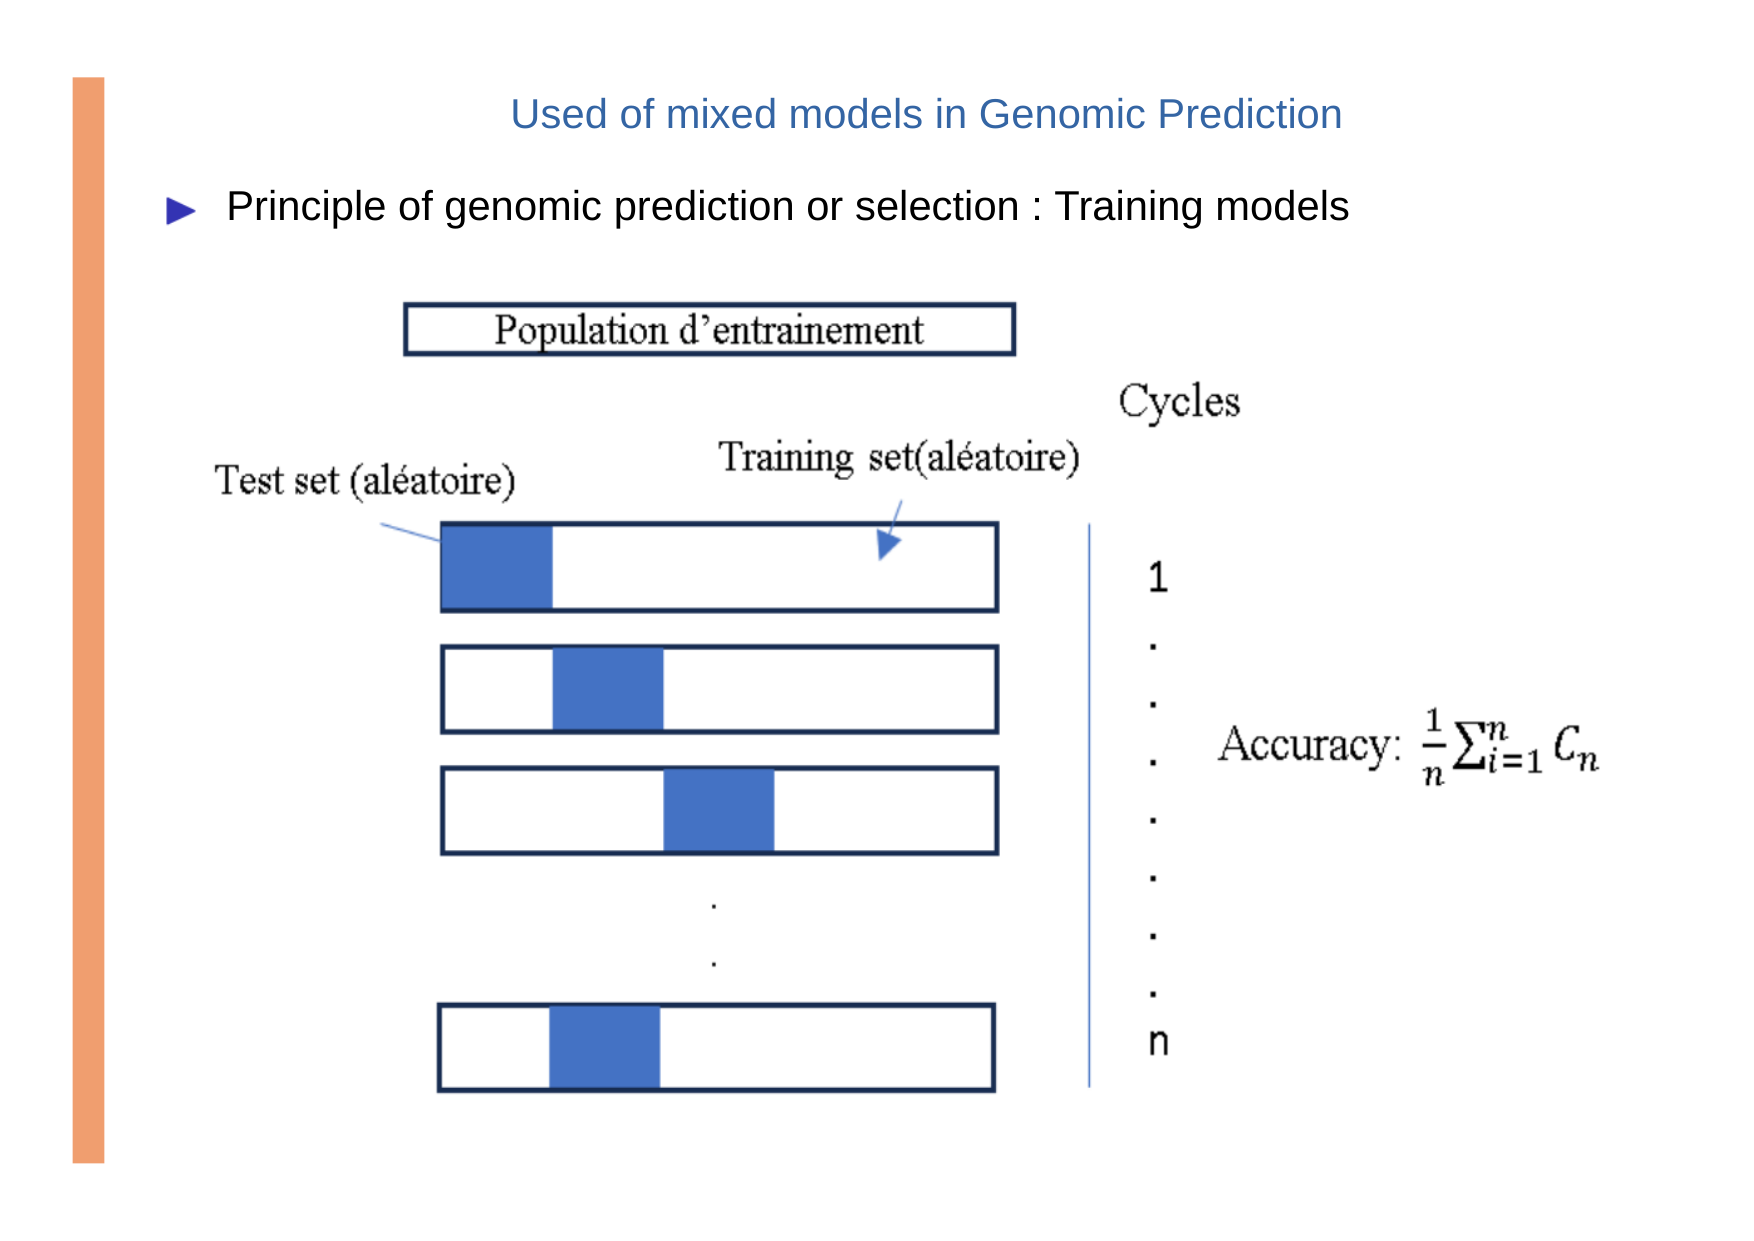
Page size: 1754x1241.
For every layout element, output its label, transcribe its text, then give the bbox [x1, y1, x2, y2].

picture [189, 281, 1657, 1108]
text_box [72, 77, 105, 1164]
picture [154, 166, 212, 242]
text_box Used of mixed models in Genomic Prediction [495, 83, 1384, 146]
text_box Principle of genomic prediction or selection : Training models [211, 175, 1437, 245]
